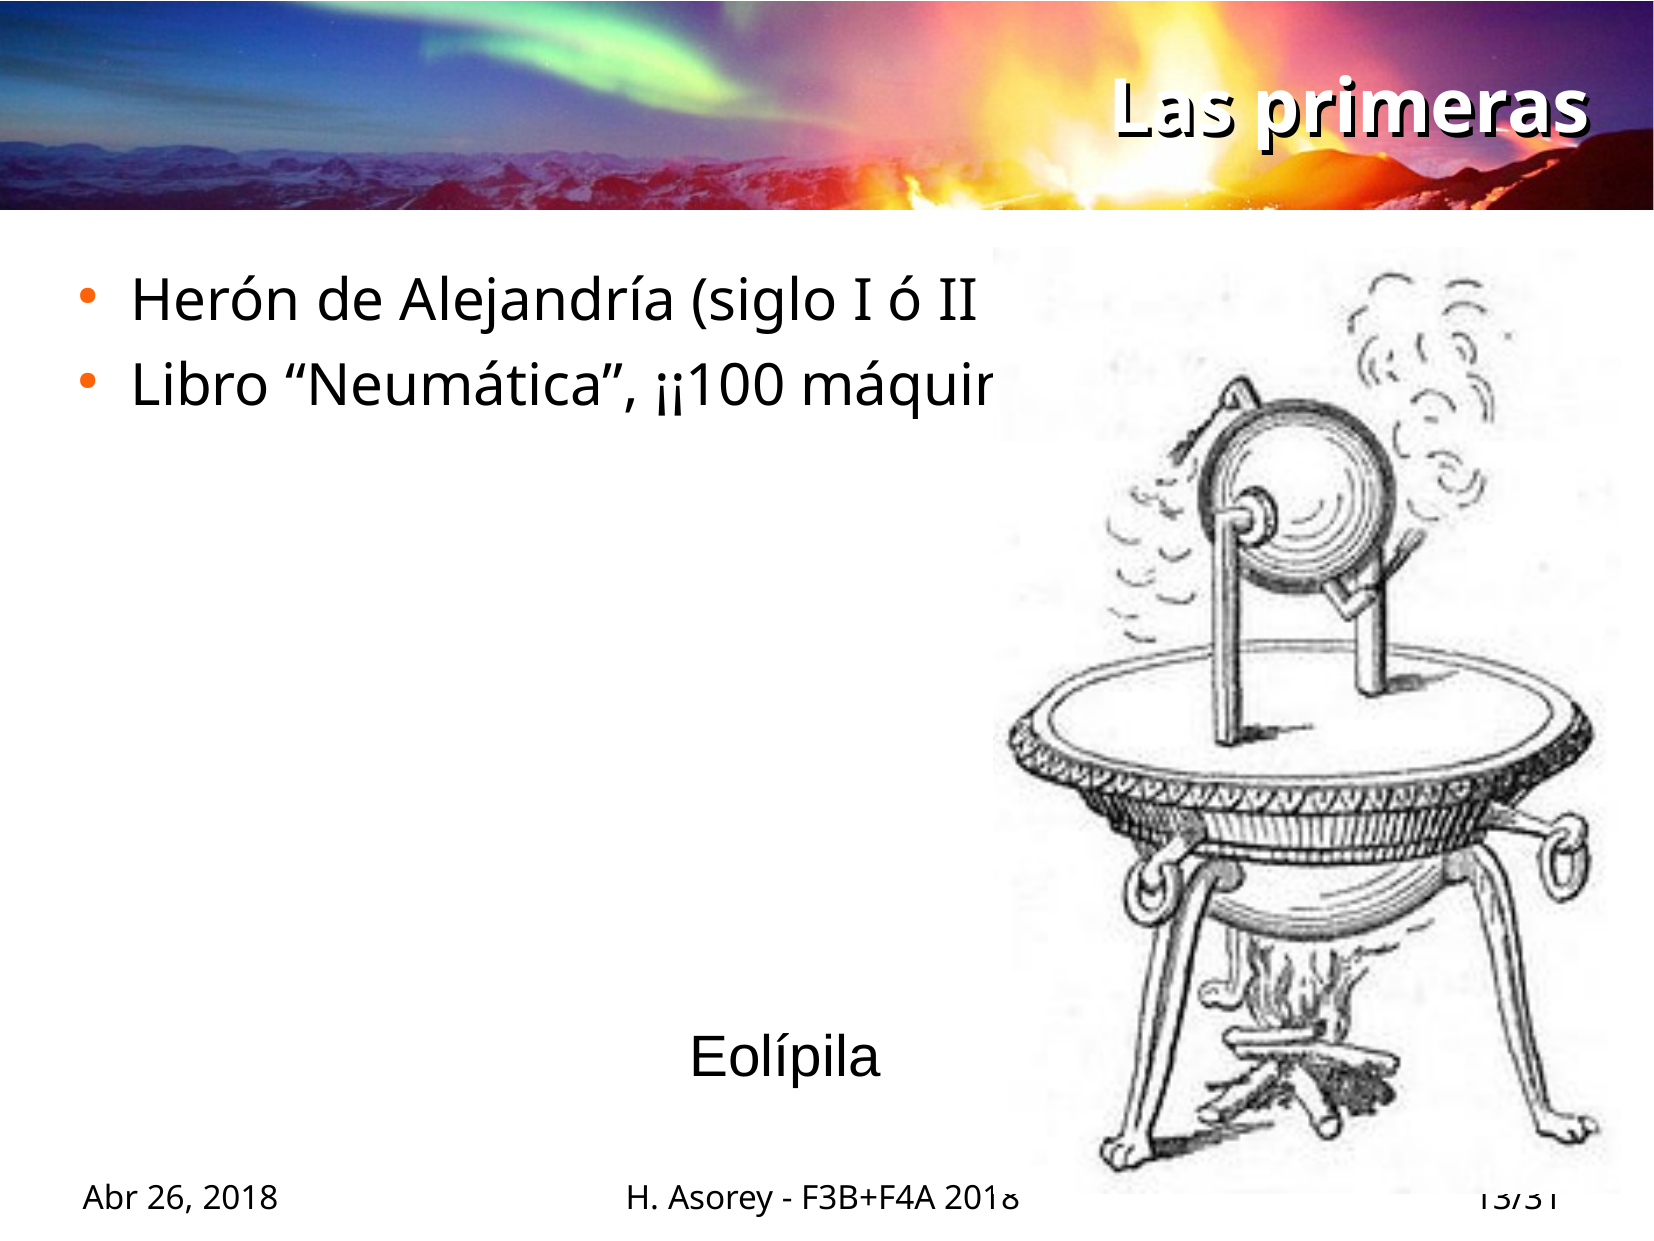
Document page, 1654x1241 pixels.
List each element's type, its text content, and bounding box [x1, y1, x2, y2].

title Las primeras [45, 15, 1606, 191]
picture [0, 1, 1654, 210]
list Herón de Alejandría (siglo I ó II a.C.) Libro “Neumática”, ¡¡100 máquinas!! [45, 255, 993, 1156]
text_box Eolípila [674, 1010, 962, 1097]
picture [993, 247, 1621, 1195]
